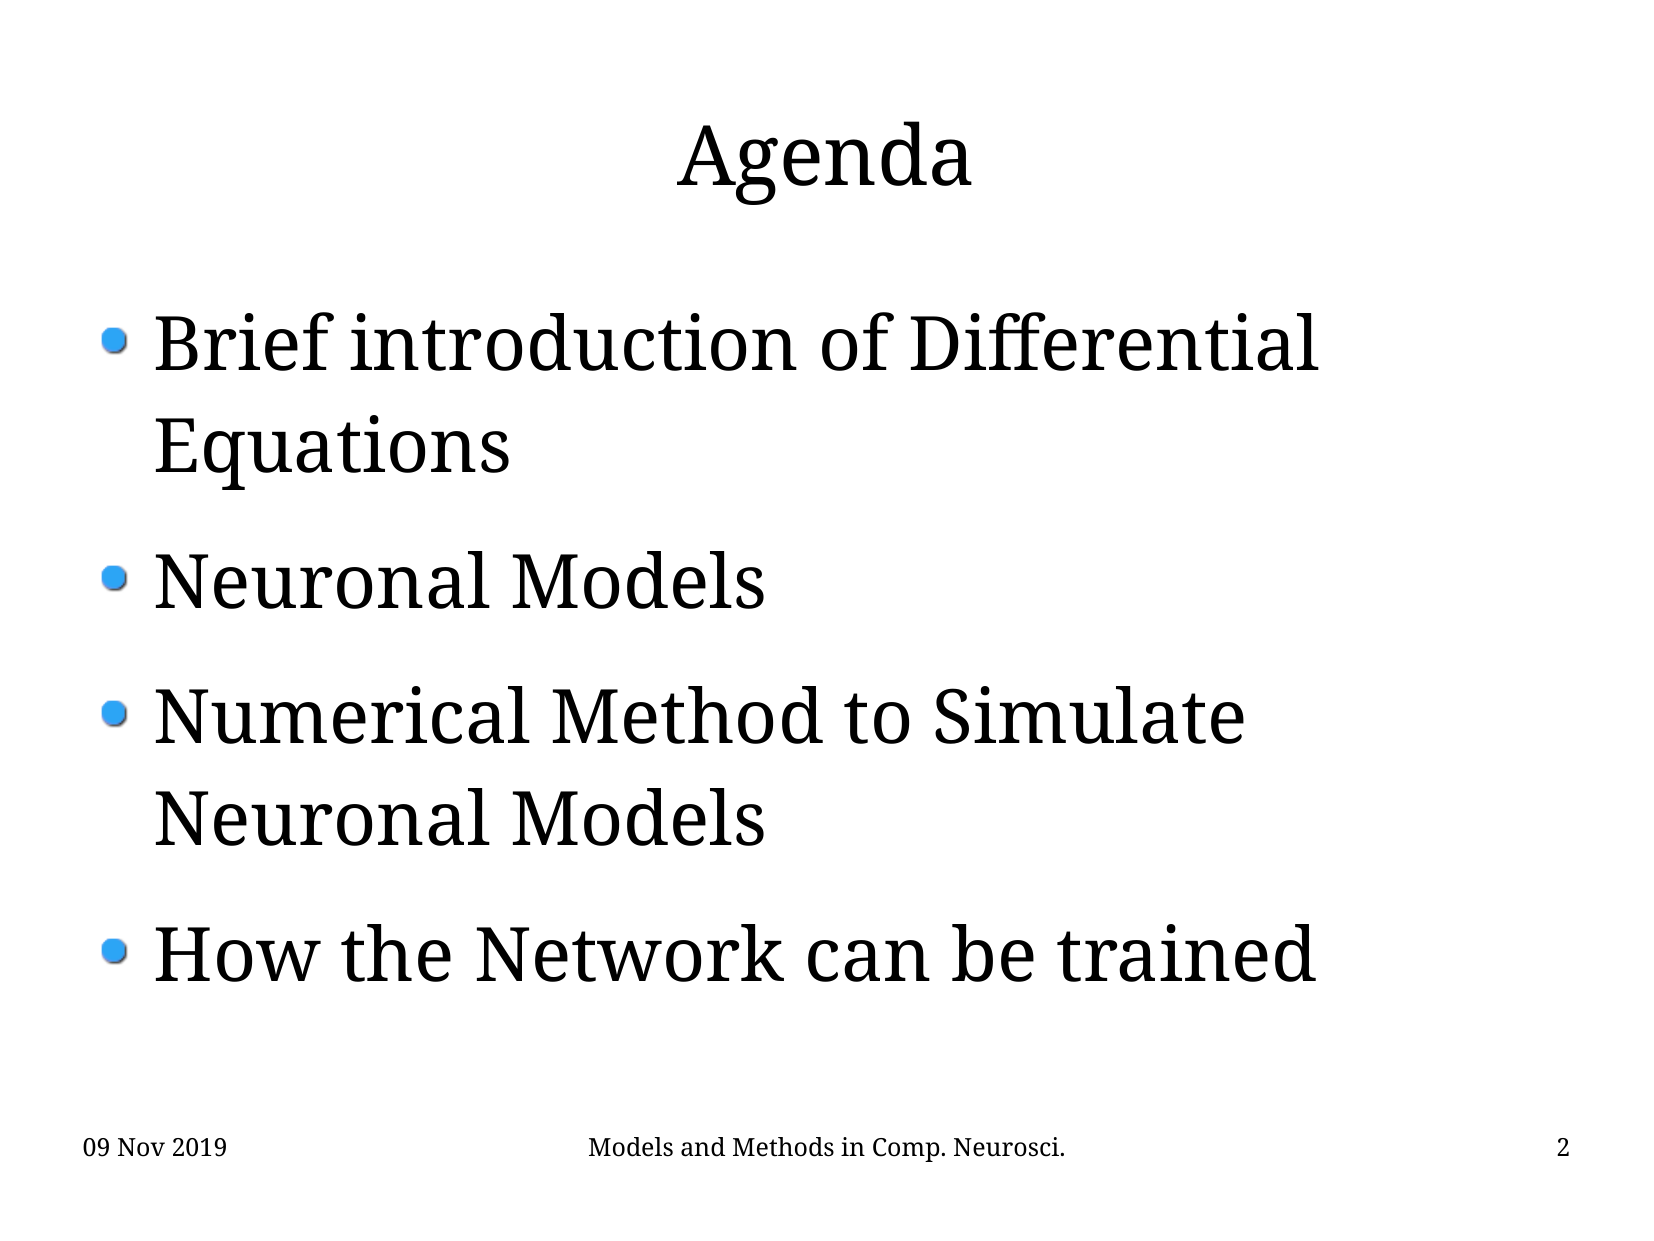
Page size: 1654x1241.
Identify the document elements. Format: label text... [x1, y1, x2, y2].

title Agenda [82, 49, 1571, 257]
list Brief introduction of Differential Equations Neuronal Models Numerical Method to Simulate Neuronal Models How the Network can be trained [82, 290, 1571, 1010]
